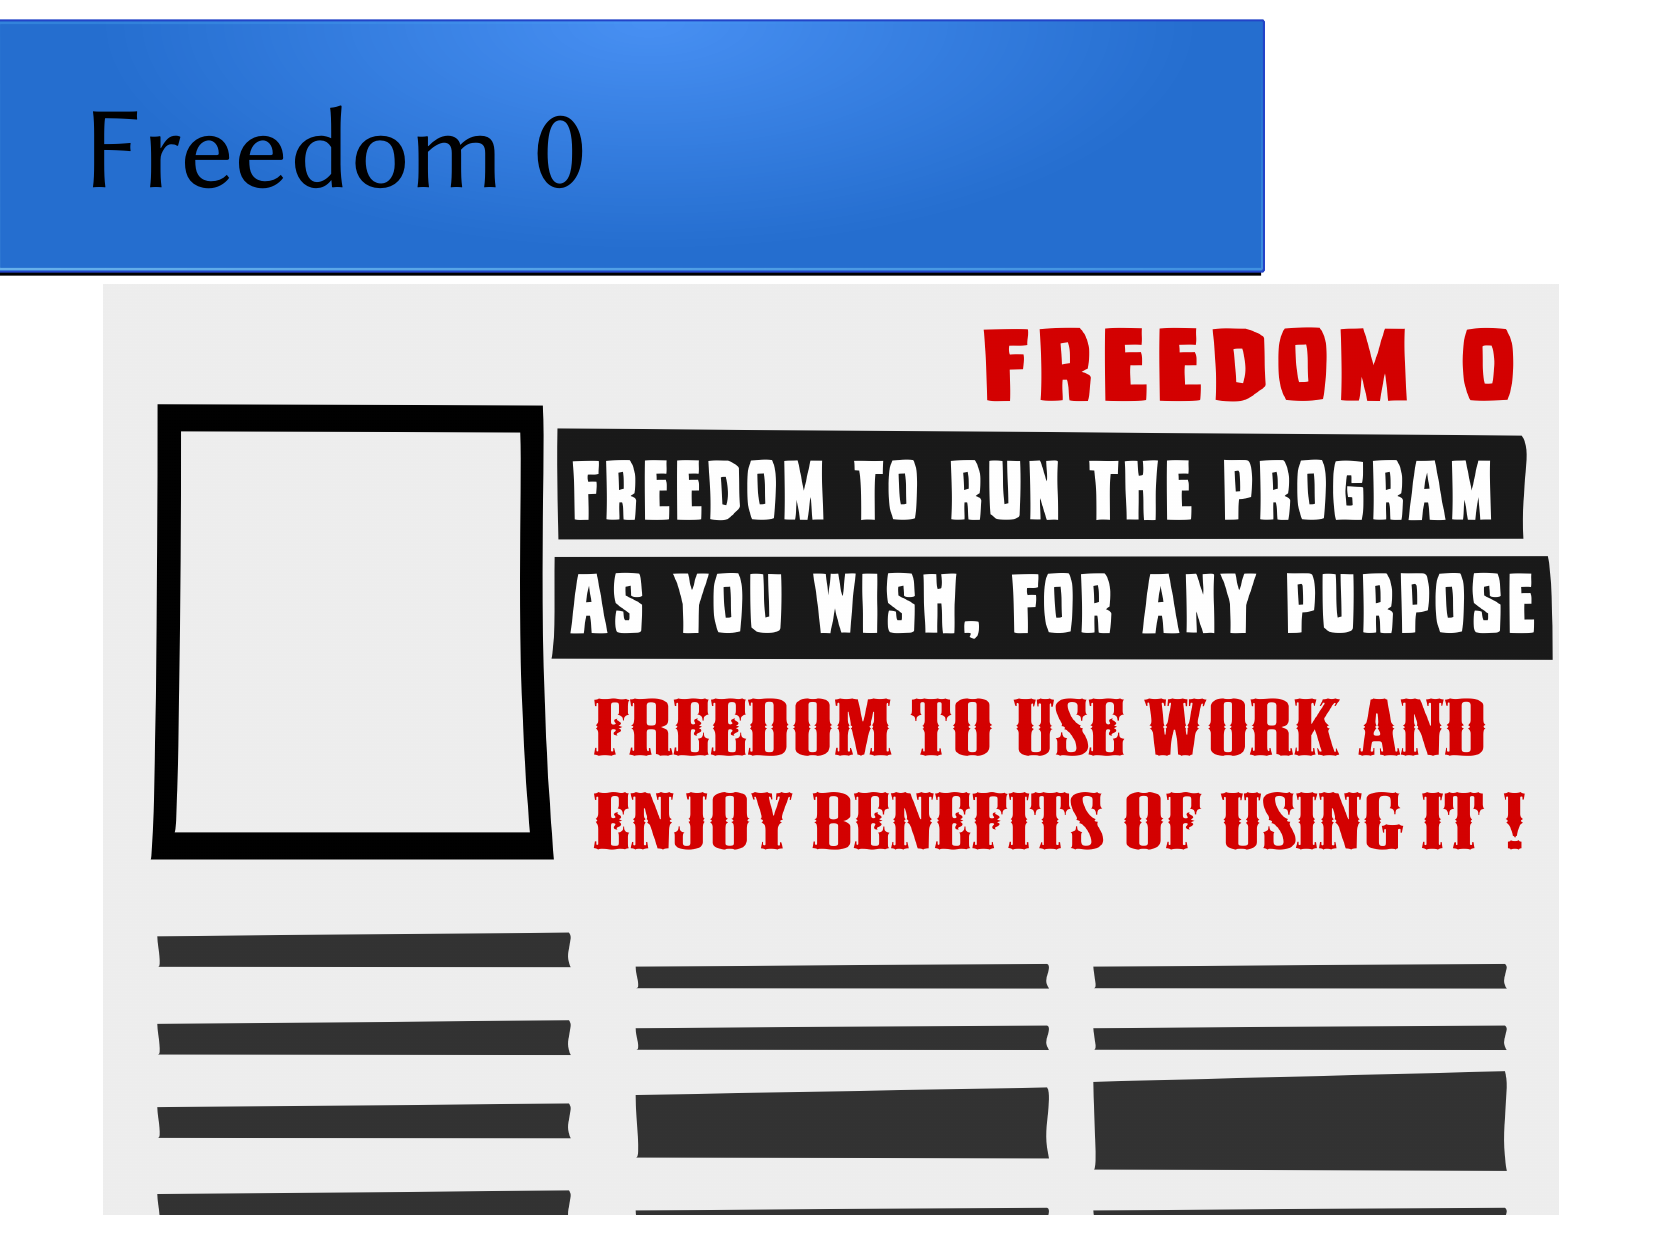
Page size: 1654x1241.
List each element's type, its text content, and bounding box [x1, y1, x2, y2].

picture [103, 284, 1559, 1216]
title Freedom 0 [82, 47, 1235, 252]
